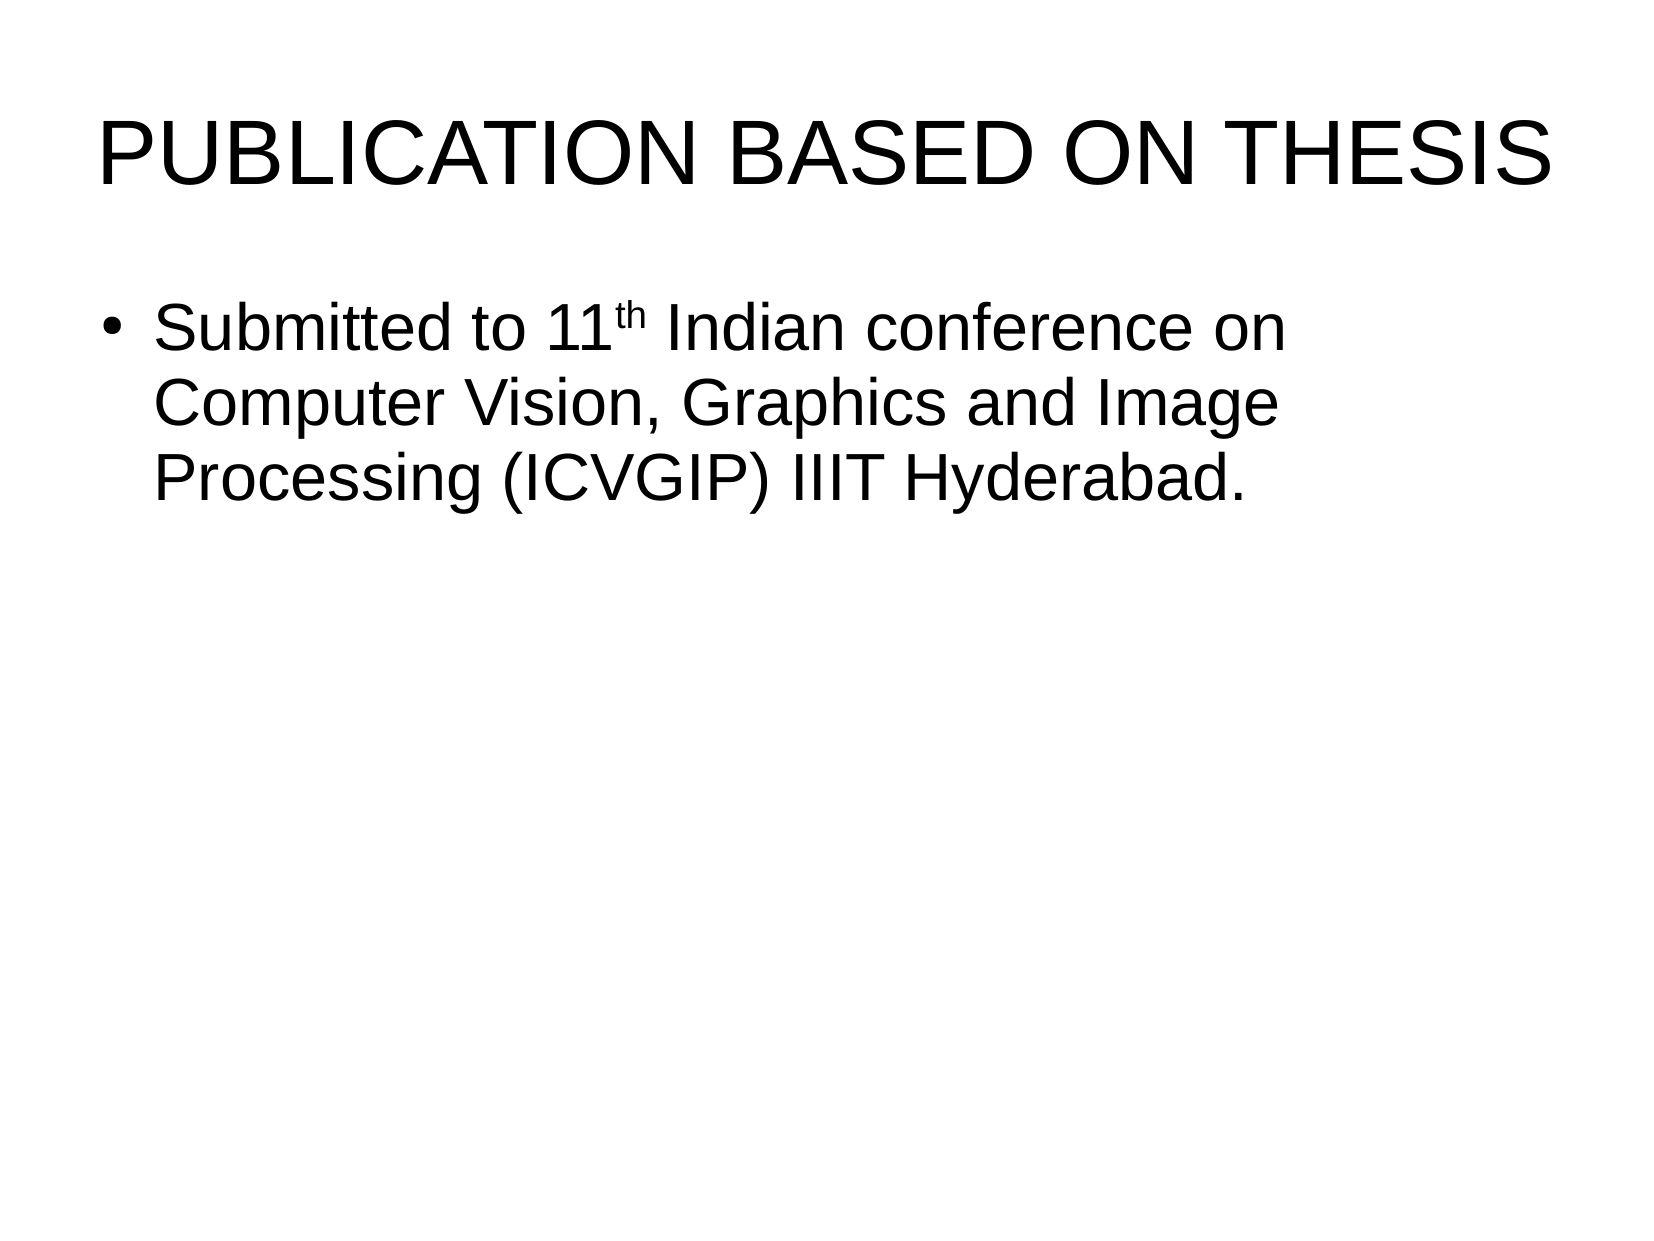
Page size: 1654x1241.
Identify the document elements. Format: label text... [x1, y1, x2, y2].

title PUBLICATION BASED ON THESIS [82, 49, 1571, 257]
list Submitted to 11th Indian conference on Computer Vision, Graphics and Image Processing (ICVGIP) IIIT Hyderabad. [82, 290, 1571, 1010]
